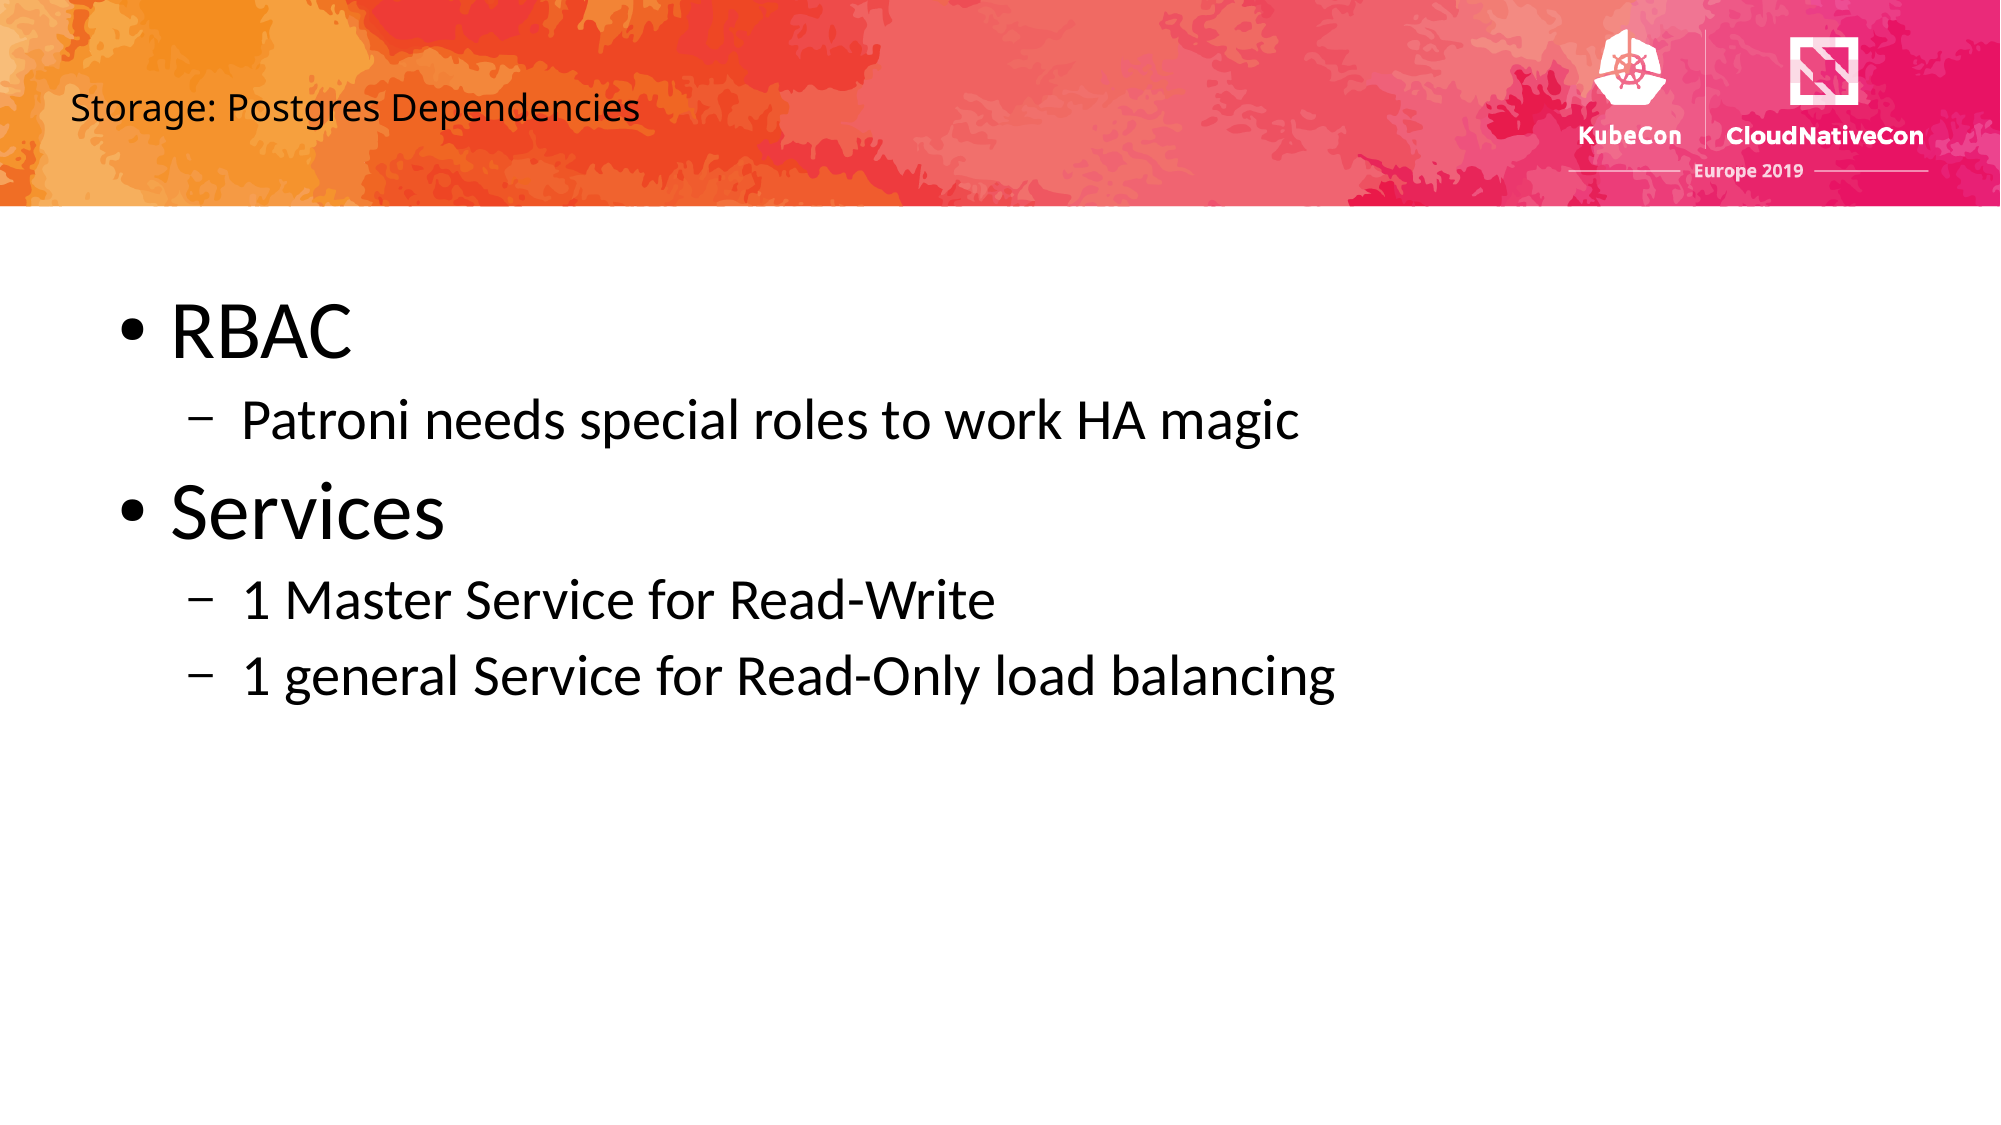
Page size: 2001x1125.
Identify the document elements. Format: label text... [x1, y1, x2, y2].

list RBAC Patroni needs special roles to work HA magic Services 1 Master Service for Read-Write 1 general Service for Read-Only load balancing [99, 298, 1900, 952]
title Storage: Postgres Dependencies [70, 0, 1796, 217]
picture [0, 0, 2000, 1125]
